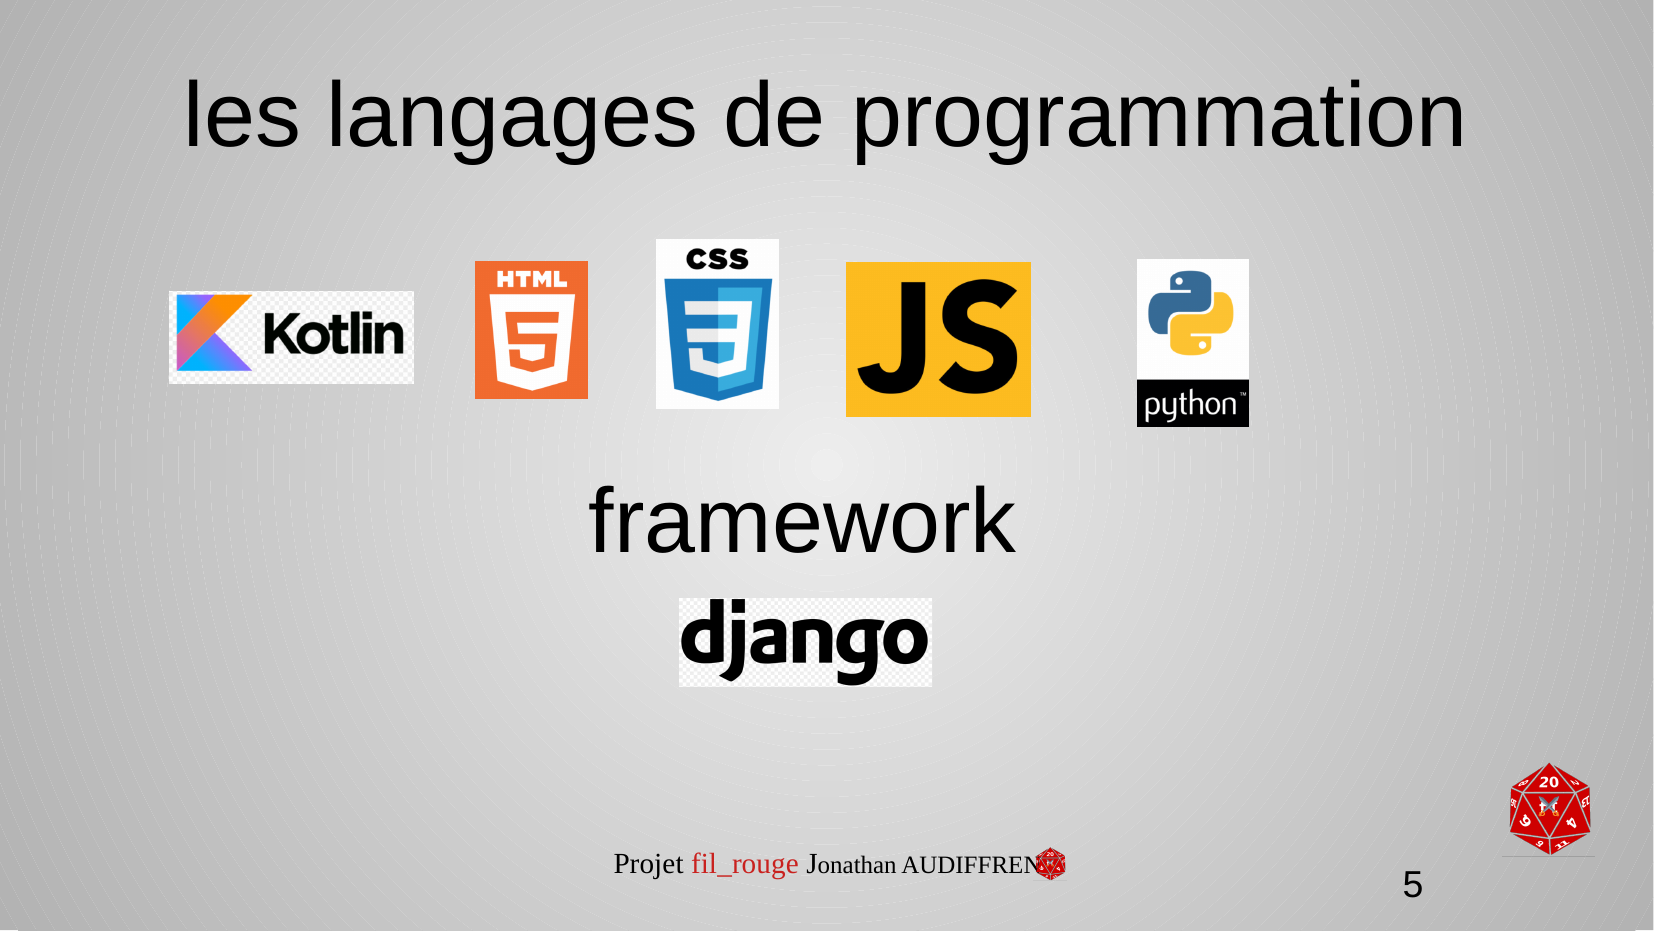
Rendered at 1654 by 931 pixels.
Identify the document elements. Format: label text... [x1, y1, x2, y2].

picture [656, 239, 779, 409]
picture [1033, 847, 1067, 881]
picture [169, 291, 414, 384]
picture [1137, 259, 1249, 427]
picture [679, 598, 933, 687]
title les langages de programmation [82, 37, 1571, 193]
picture [475, 261, 588, 399]
picture [1502, 762, 1595, 857]
title framework [59, 442, 1548, 599]
picture [846, 262, 1031, 417]
